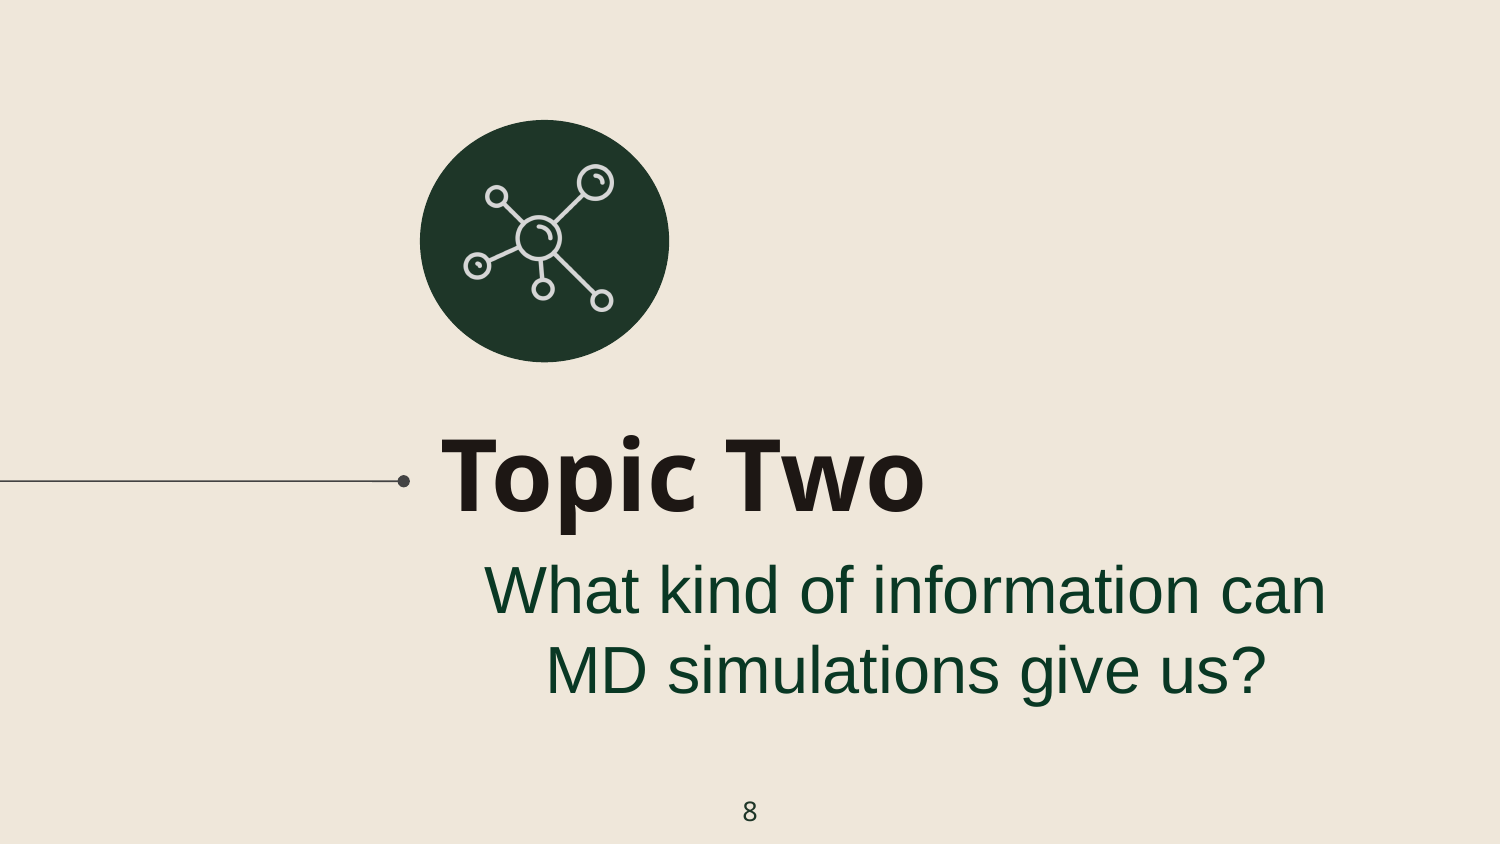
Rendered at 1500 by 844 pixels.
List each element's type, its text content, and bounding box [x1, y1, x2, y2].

picture [463, 165, 614, 312]
text_box [419, 119, 670, 363]
subtitle What kind of information can MD simulations give us? [425, 531, 1388, 721]
slide_number <number> [705, 779, 795, 844]
title Topic Two [425, 401, 1388, 531]
